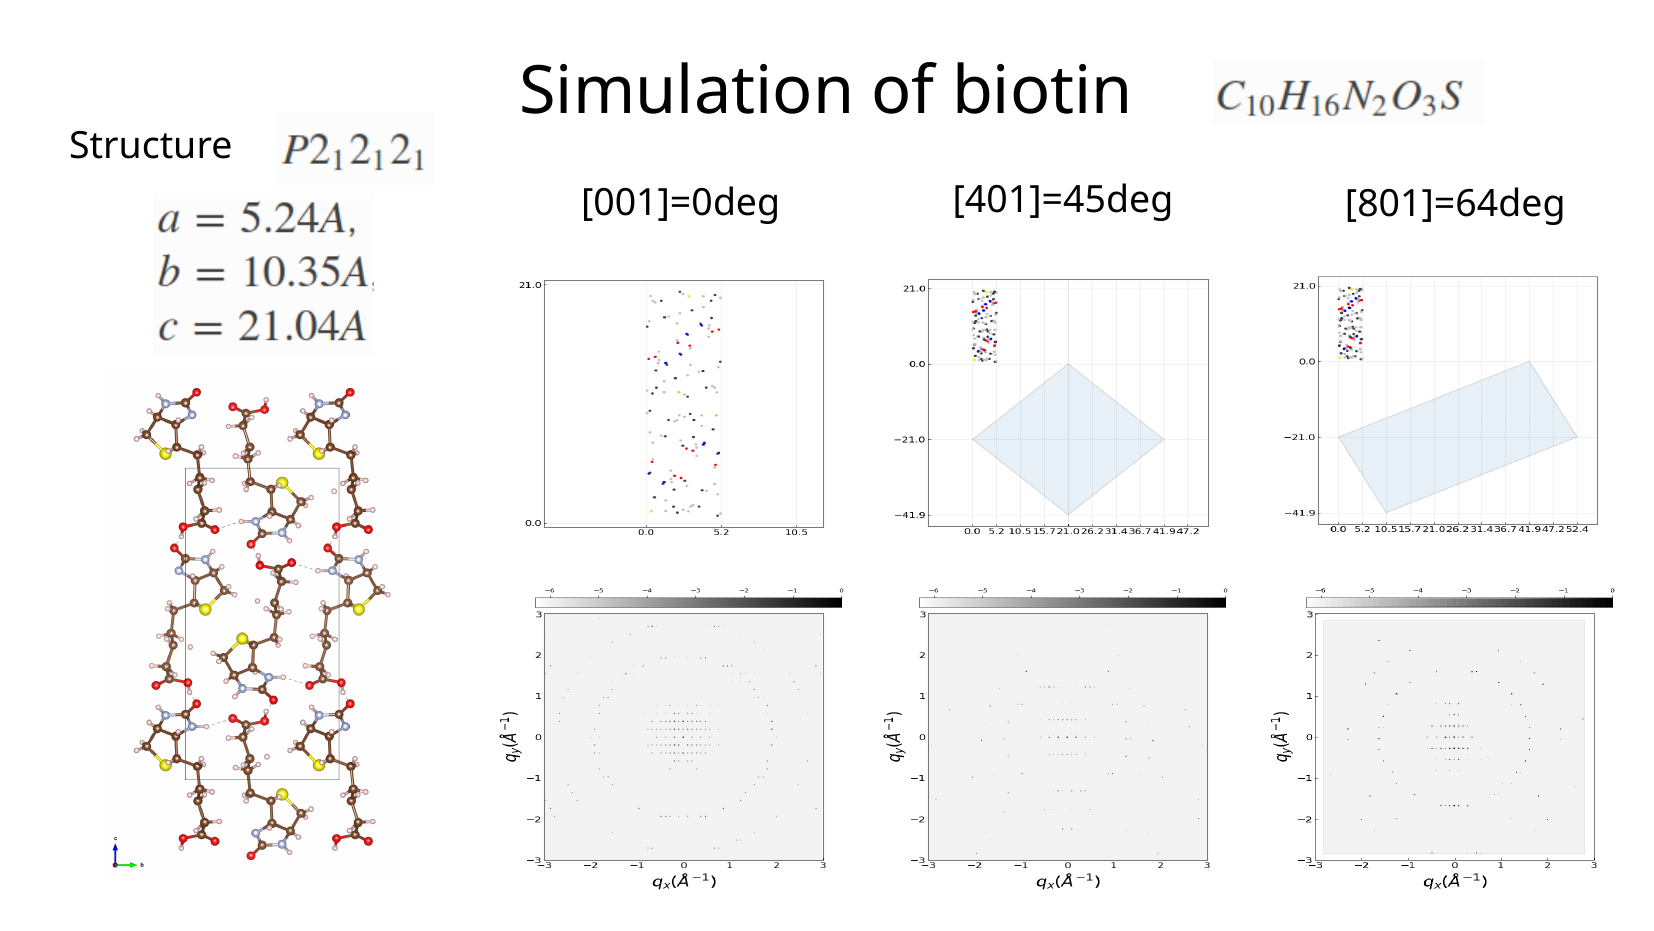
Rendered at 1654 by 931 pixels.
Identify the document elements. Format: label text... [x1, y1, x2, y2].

title Structure [37, 94, 265, 195]
title [801]=64deg [1334, 174, 1576, 231]
title Simulation of biotin [0, 0, 1654, 178]
picture [1213, 59, 1484, 125]
picture [103, 369, 399, 878]
picture [1273, 238, 1633, 559]
title [001]=0deg [563, 168, 798, 234]
picture [883, 575, 1243, 895]
title [401]=45deg [921, 171, 1205, 225]
picture [276, 112, 435, 187]
picture [883, 241, 1244, 562]
picture [153, 194, 374, 356]
picture [1270, 575, 1630, 895]
picture [499, 575, 859, 895]
picture [499, 242, 859, 562]
